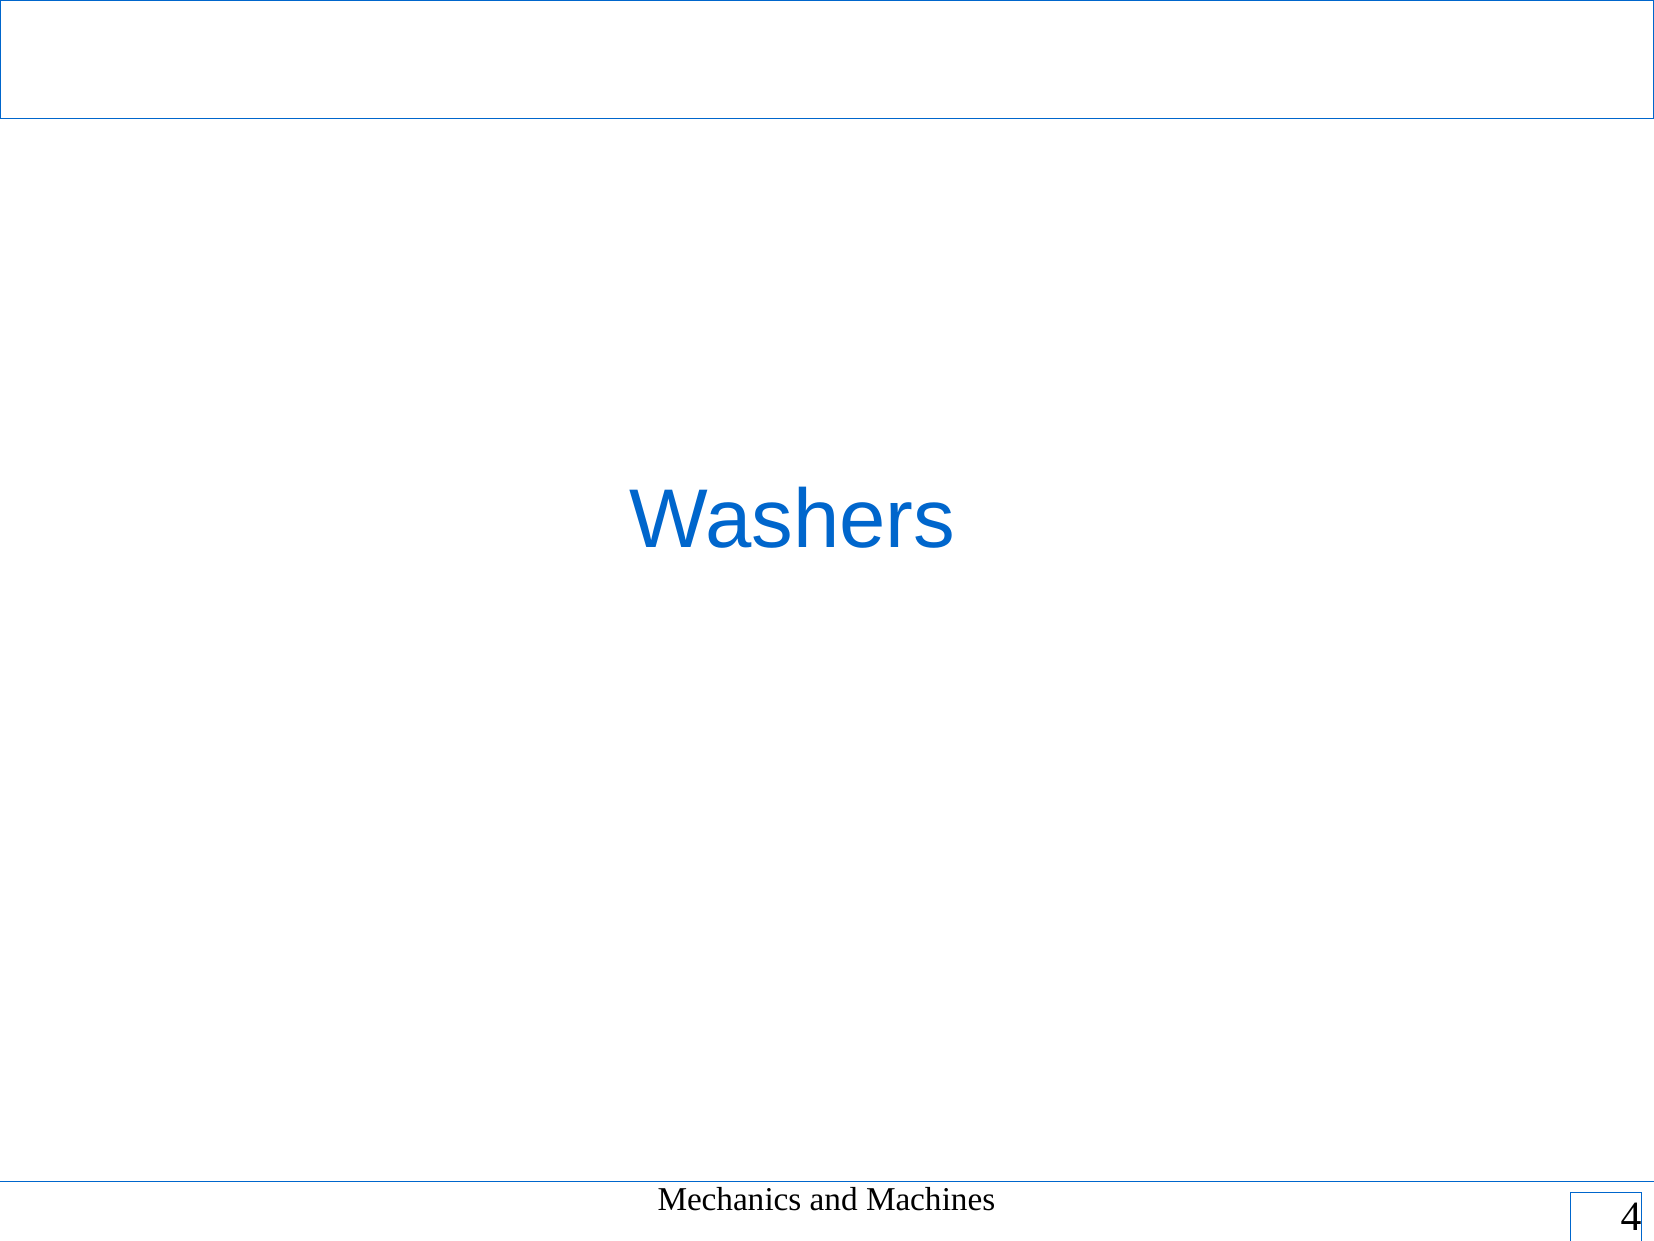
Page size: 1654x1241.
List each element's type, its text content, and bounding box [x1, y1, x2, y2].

text_box Washers [615, 465, 1021, 666]
title [0, 0, 1654, 119]
